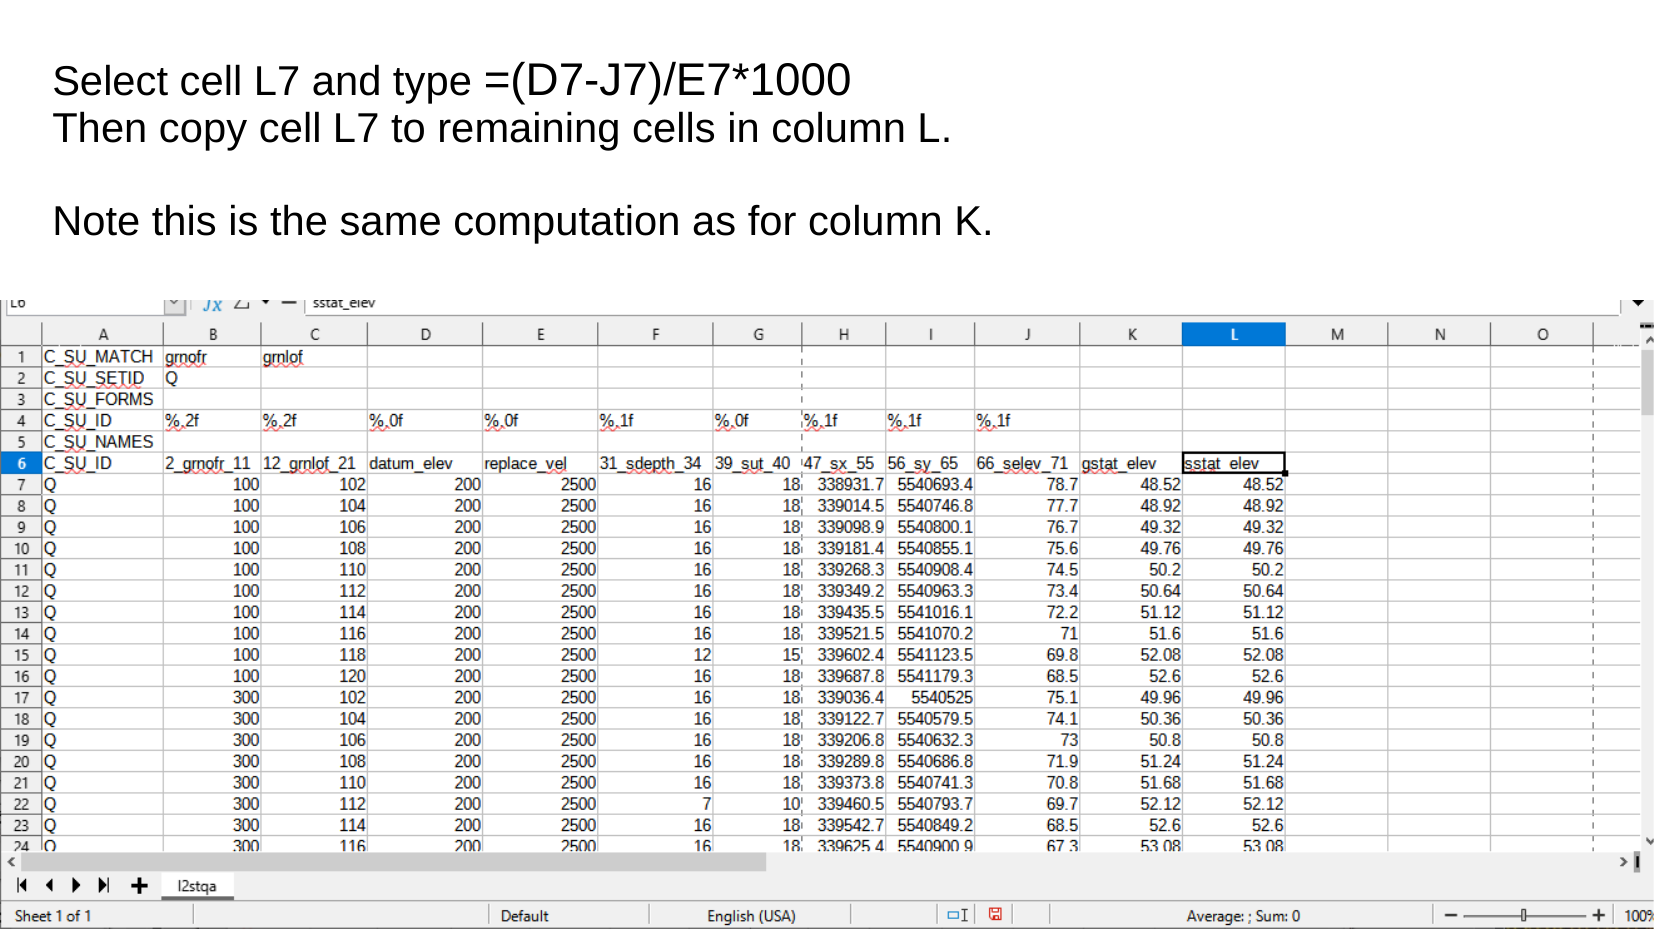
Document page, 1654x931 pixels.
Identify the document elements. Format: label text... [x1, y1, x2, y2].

text_box Select cell L7 and type =(D7-J7)/E7*1000 Then copy cell L7 to remaining cells in column L. Note this is the same computation as for column K. [37, 0, 1654, 299]
picture [0, 300, 1654, 929]
